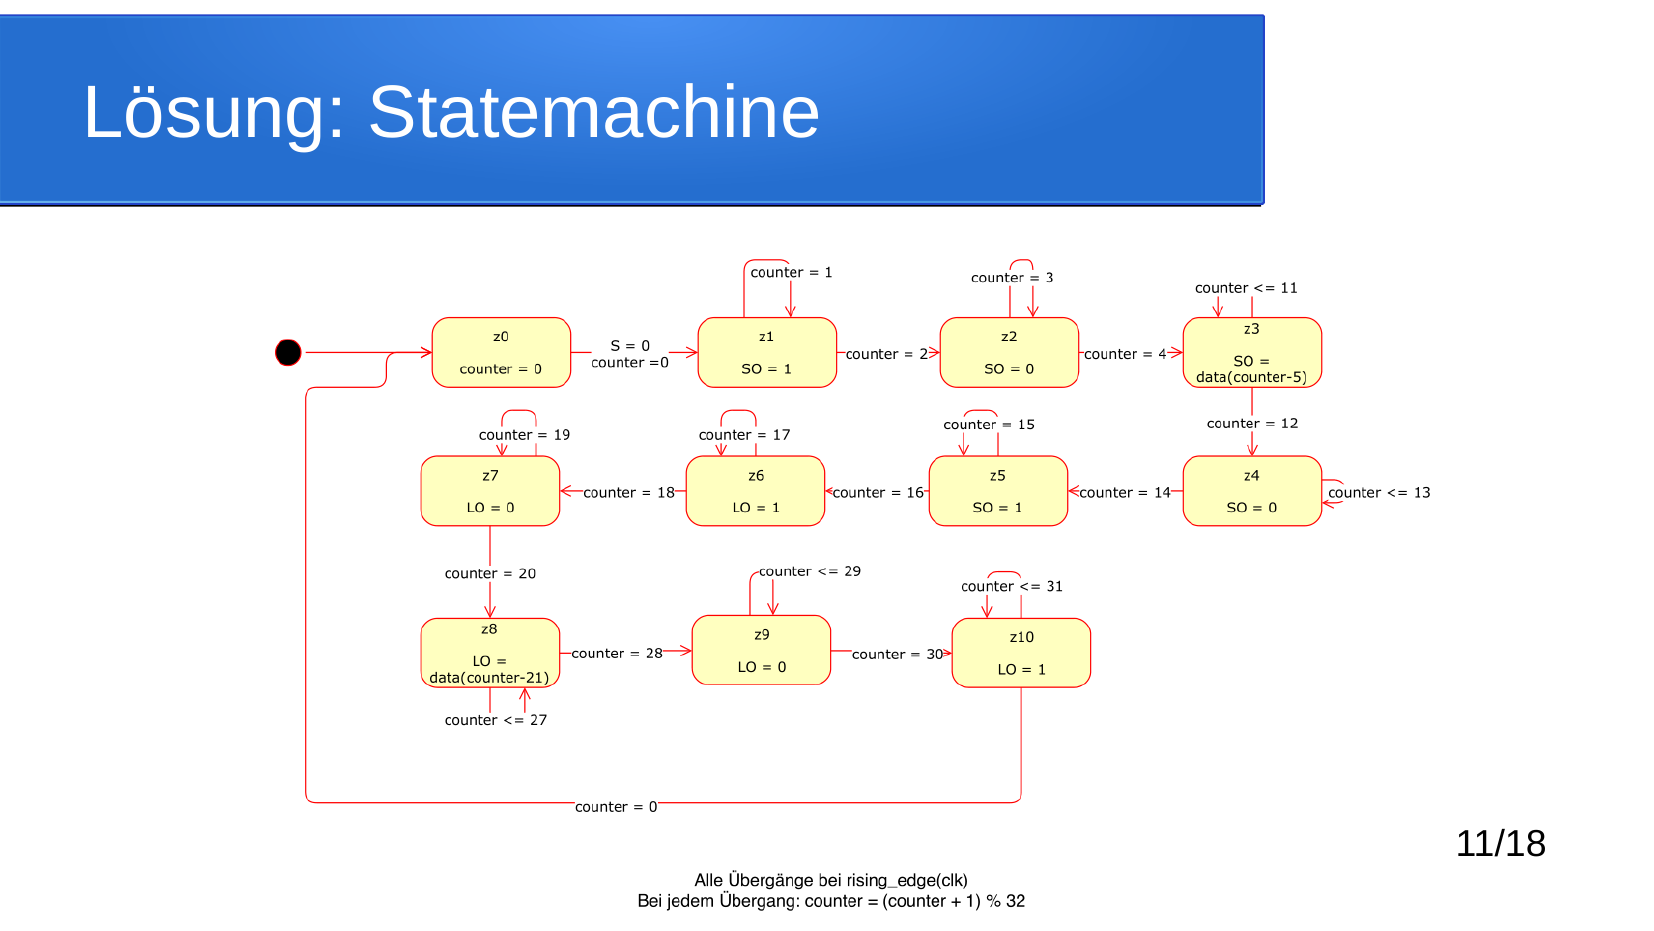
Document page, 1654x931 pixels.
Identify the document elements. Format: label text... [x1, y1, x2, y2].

text_box 11/18 [1440, 814, 1630, 874]
title Lösung: Statemachine [82, 35, 1235, 189]
picture [165, 224, 1477, 931]
